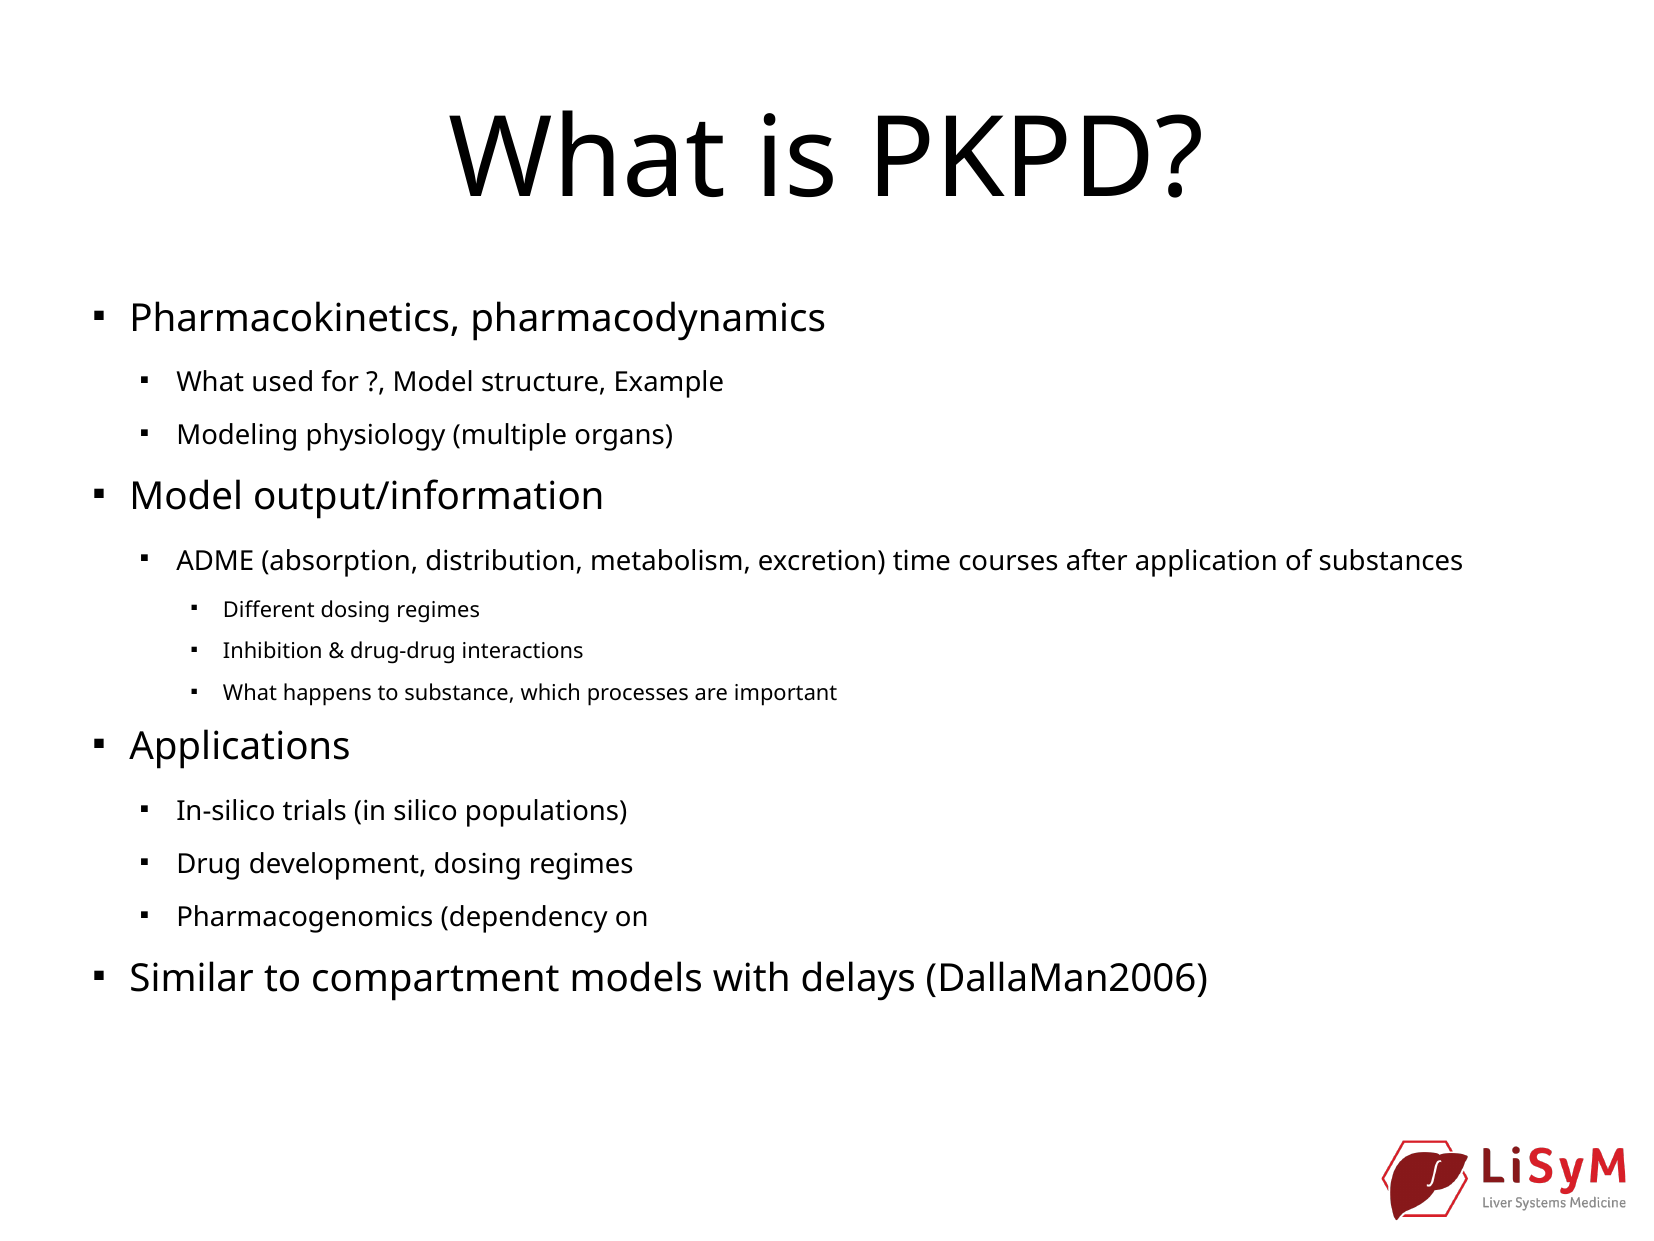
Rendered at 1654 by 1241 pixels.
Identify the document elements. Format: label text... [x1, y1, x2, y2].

picture [1380, 1139, 1627, 1222]
list Pharmacokinetics, pharmacodynamics What used for ?, Model structure, Example Modeling physiology (multiple organs) Model output/information ADME (absorption, distribution, metabolism, excretion) time courses after application of substances Different dosing regimes Inhibition & drug-drug interactions What happens to substance, which processes are important Applications In-silico trials (in silico populations) Drug development, dosing regimes Pharmacogenomics (dependency on Similar to compartment models with delays (DallaMan2006) [82, 290, 1571, 1010]
title What is PKPD? [82, 49, 1571, 257]
